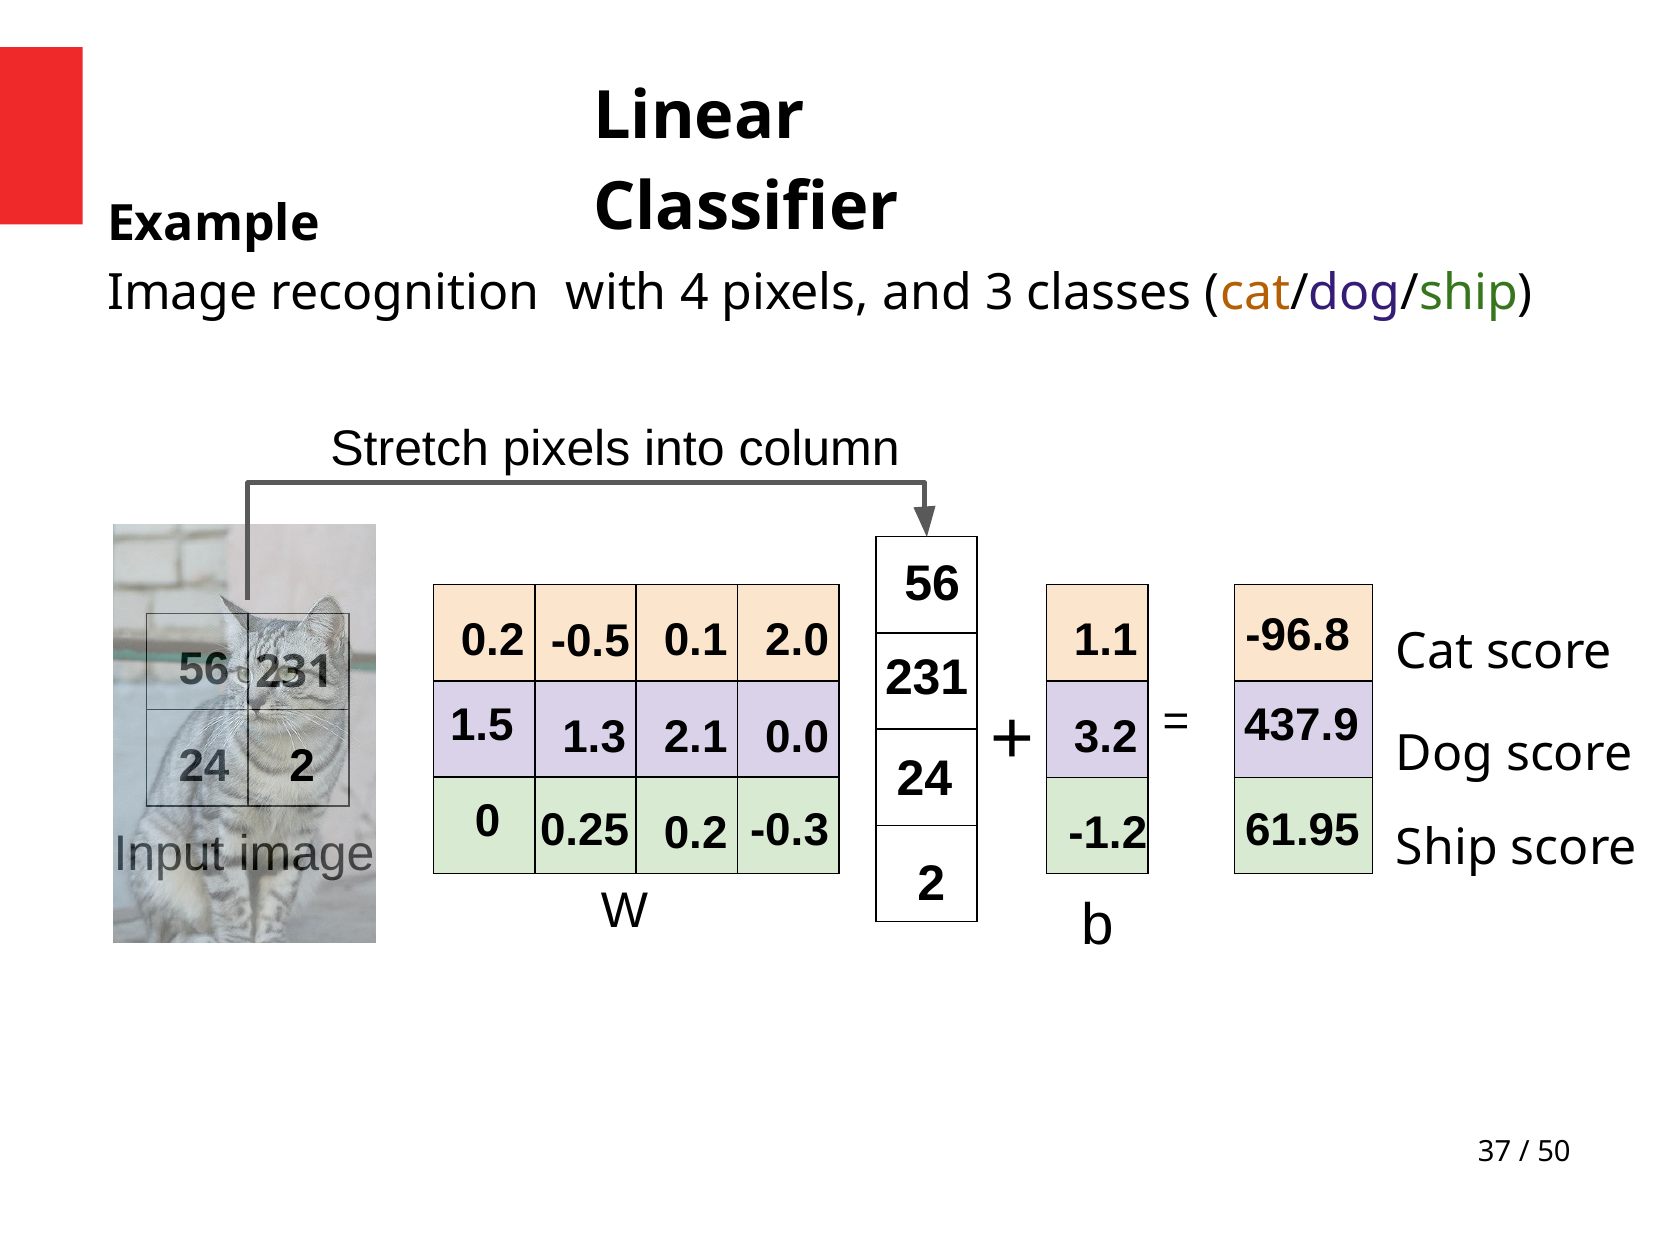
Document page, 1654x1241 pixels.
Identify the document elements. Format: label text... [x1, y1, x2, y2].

text_box [877, 826, 976, 921]
text_box -96.8 [1245, 608, 1351, 661]
text_box 231 [885, 649, 969, 706]
text_box = [1162, 695, 1238, 771]
text_box [637, 585, 737, 680]
text_box [434, 778, 534, 873]
text_box 56 [904, 555, 961, 611]
text_box [738, 682, 838, 776]
text_box [637, 682, 737, 776]
text_box 24 [896, 750, 953, 806]
text_box + [989, 695, 1065, 780]
text_box 2 [289, 739, 323, 791]
text_box 0.25 [540, 803, 630, 856]
text_box [738, 585, 838, 680]
text_box [434, 682, 534, 776]
text_box 1.1 [1073, 614, 1138, 666]
text_box 1.3 [562, 710, 627, 762]
text_box Cat score [1395, 615, 1606, 691]
text_box 61.95 [1245, 803, 1360, 856]
text_box 3.2 [1073, 710, 1125, 762]
text_box [536, 778, 737, 968]
text_box Example Image recognition with 4 pixels, and 3 classes (cat/dog/ship) [92, 180, 1576, 307]
text_box Ship score [1395, 811, 1627, 868]
text_box 2.1 [663, 710, 728, 762]
text_box Linear Classifier [578, 60, 1126, 150]
text_box [877, 585, 1372, 967]
text_box Stretch pixels into column [330, 420, 901, 476]
text_box [396, 476, 773, 483]
text_box 0.2 [460, 614, 525, 666]
text_box 0.2 [663, 806, 728, 859]
text_box -1.2 [1068, 806, 1148, 859]
text_box 2.0 [765, 614, 830, 666]
text_box -0.3 [750, 803, 830, 856]
text_box [738, 778, 838, 873]
text_box 1.5 [450, 698, 514, 751]
text_box b [1081, 892, 1157, 968]
picture [113, 524, 376, 943]
text_box 0.0 [765, 710, 830, 762]
text_box [434, 585, 534, 680]
text_box [536, 585, 635, 680]
text_box 0 [474, 795, 509, 859]
text_box W [600, 882, 676, 958]
text_box Dog score [1395, 716, 1624, 773]
text_box [536, 682, 635, 776]
text_box [633, 485, 976, 632]
text_box 2 [917, 855, 951, 911]
text_box 0.1 [663, 614, 728, 666]
text_box [250, 485, 617, 600]
text_box 437.9 [1244, 698, 1360, 751]
text_box -0.5 [550, 615, 631, 667]
